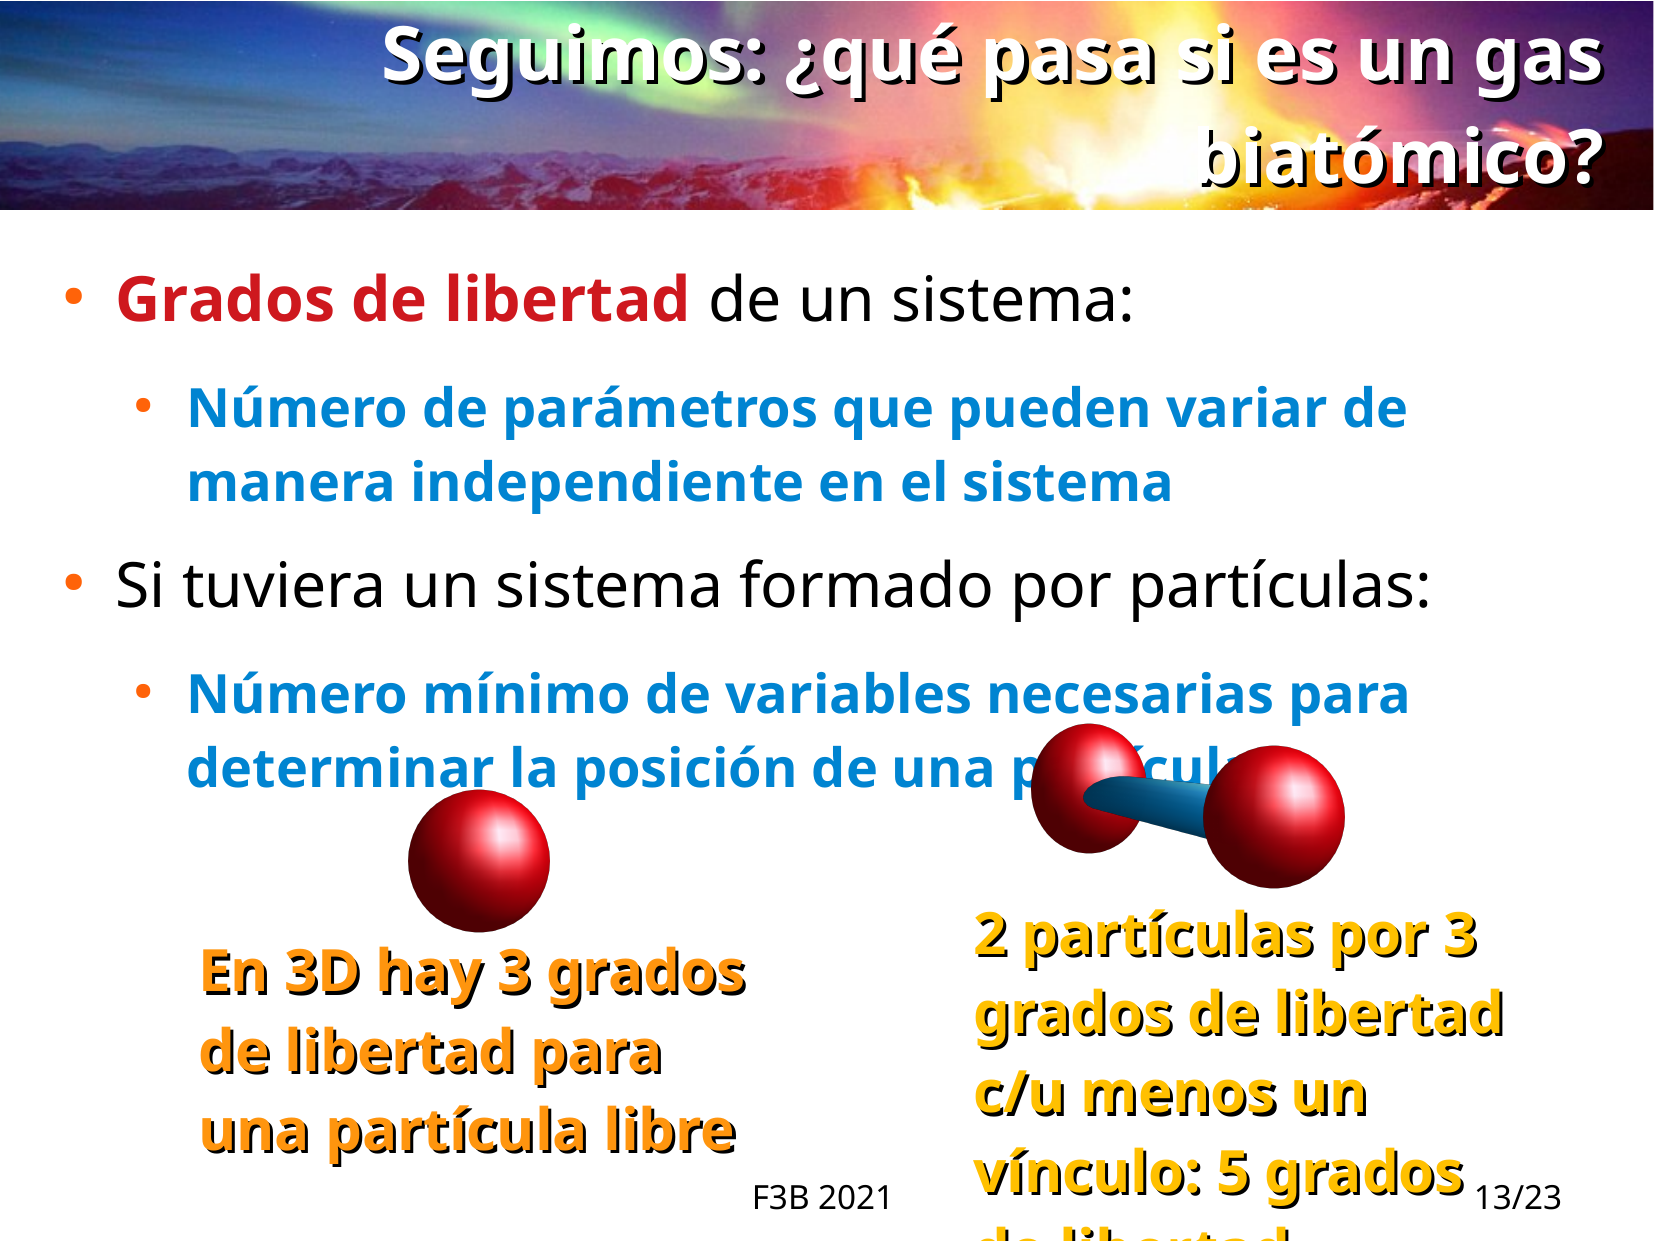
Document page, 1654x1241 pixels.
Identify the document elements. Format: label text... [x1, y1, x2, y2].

list Grados de libertad de un sistema: Número de parámetros que pueden variar de manera independiente en el sistema Si tuviera un sistema formado por partículas: Número mínimo de variables necesarias para determinar la posición de una partícula [45, 255, 1606, 1156]
text_box En 3D hay 3 grados de libertad para una partícula libre [183, 922, 799, 1150]
title Seguimos: ¿qué pasa si es un gas biatómico? [45, 15, 1606, 191]
text_box 2 partículas por 3 grados de libertad c/u menos un vínculo: 5 grados de libertad [958, 884, 1561, 1241]
picture [0, 1, 1654, 210]
